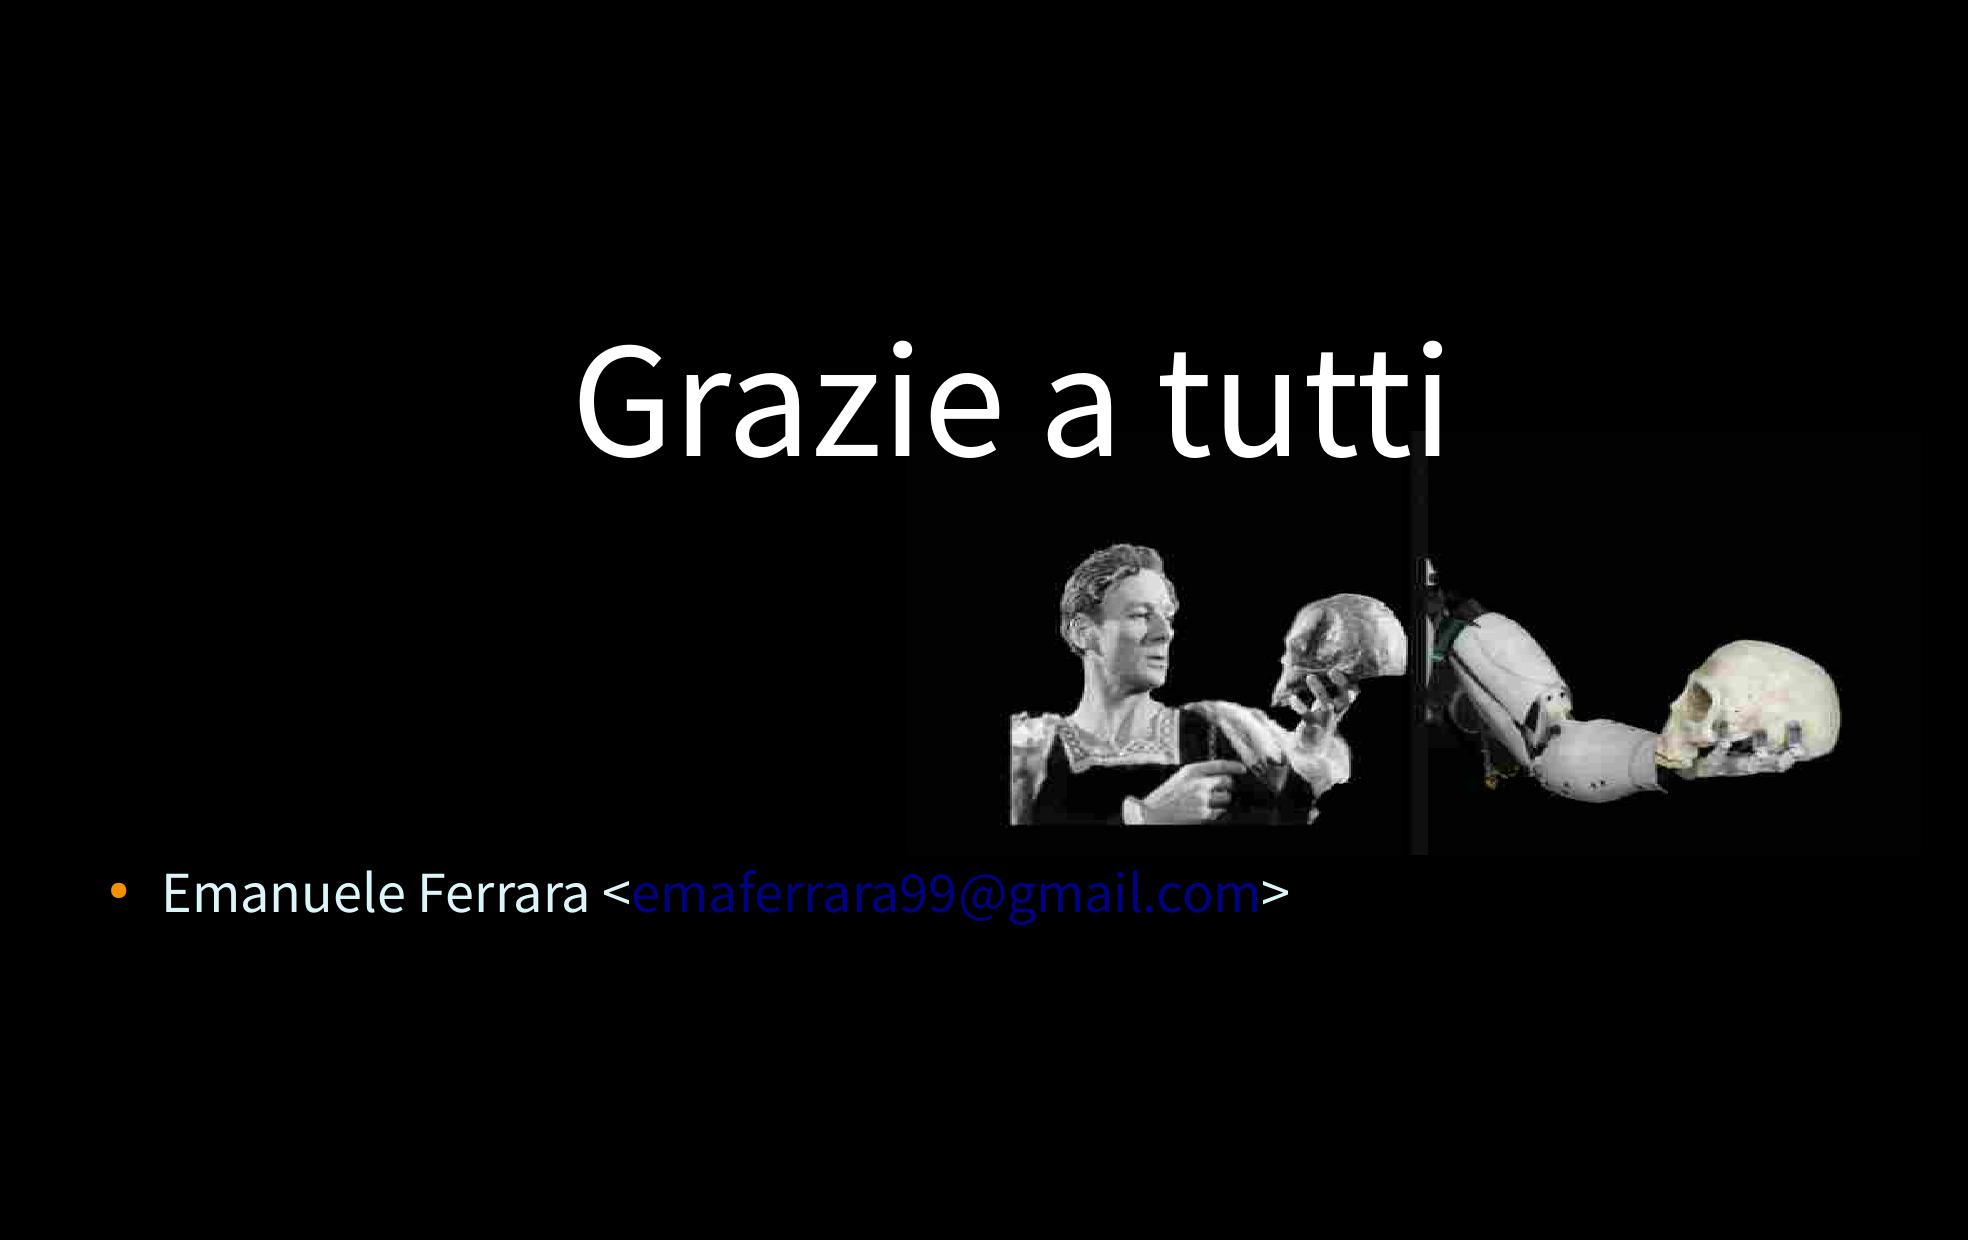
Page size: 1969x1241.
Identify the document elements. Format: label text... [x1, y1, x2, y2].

picture [907, 431, 1921, 855]
list Emanuele Ferrara <emaferrara99@gmail.com> [90, 855, 1861, 1111]
text_box Grazie a tutti [270, 286, 1756, 509]
